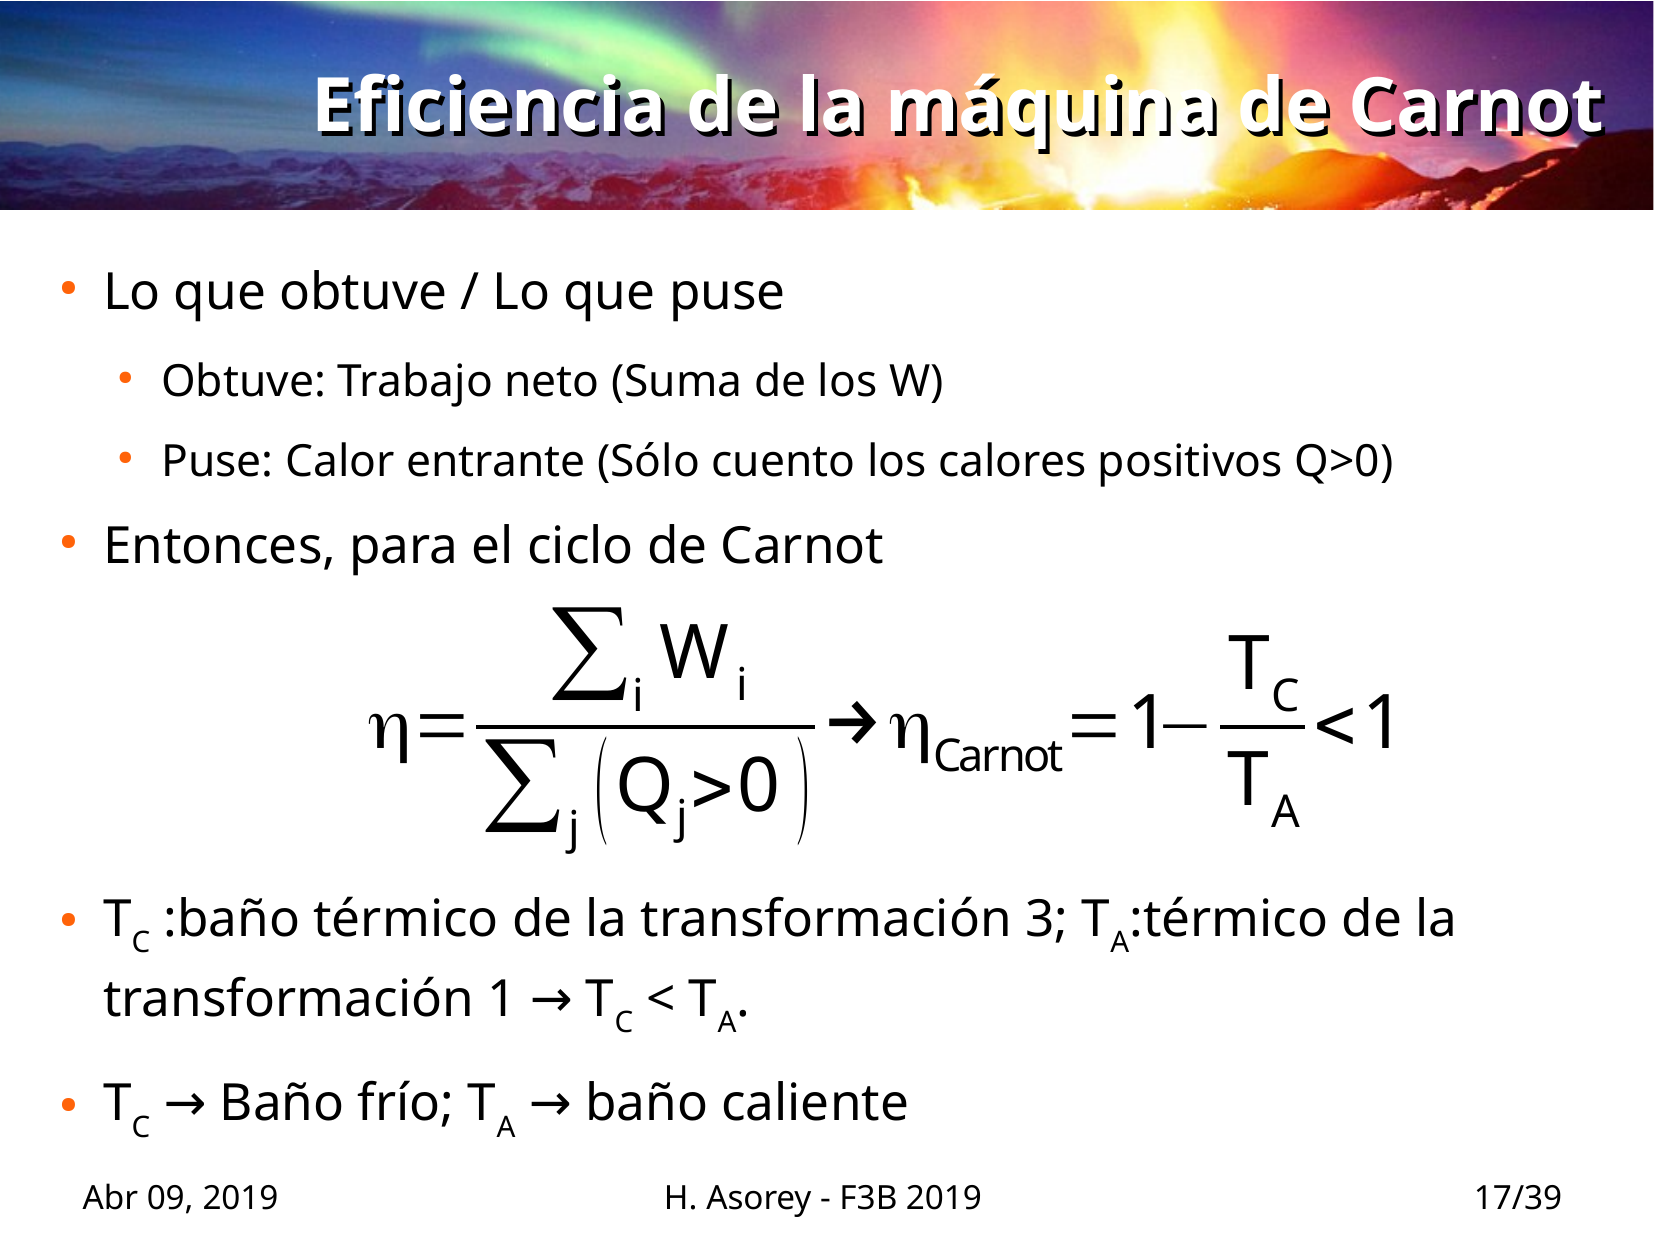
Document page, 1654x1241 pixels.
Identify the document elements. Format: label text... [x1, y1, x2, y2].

list Lo que obtuve / Lo que puse Obtuve: Trabajo neto (Suma de los W) Puse: Calor entrante (Sólo cuento los calores positivos Q>0) Entonces, para el ciclo de Carnot TC :baño térmico de la transformación 3; TA:térmico de la transformación 1 → TC < TA. TC → Baño frío; TA → baño caliente [45, 255, 1606, 1156]
title Eficiencia de la máquina de Carnot [45, 15, 1606, 191]
picture [0, 1, 1654, 210]
chart [359, 601, 1396, 856]
